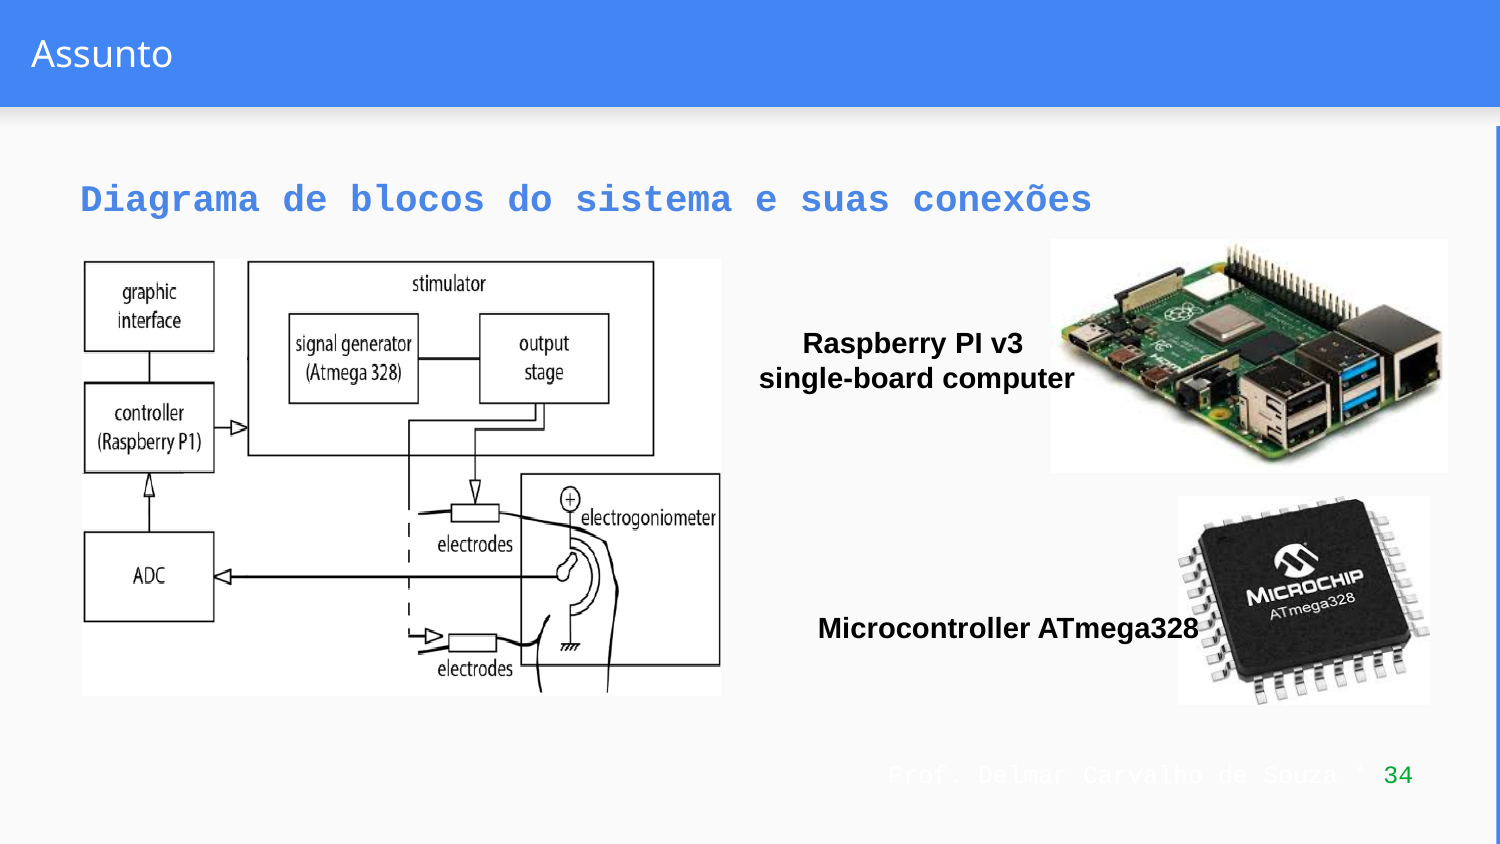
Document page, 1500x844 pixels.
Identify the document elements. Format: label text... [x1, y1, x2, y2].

picture [1178, 496, 1430, 705]
picture [82, 259, 721, 696]
title Assunto [16, 2, 1464, 102]
text_box Diagrama de blocos do sistema e suas conexões [40, 152, 1447, 780]
picture [1051, 239, 1448, 473]
text_box Microcontroller ATmega328 [803, 602, 1215, 653]
text_box Raspberry PI v3 single-board computer [744, 316, 1091, 402]
